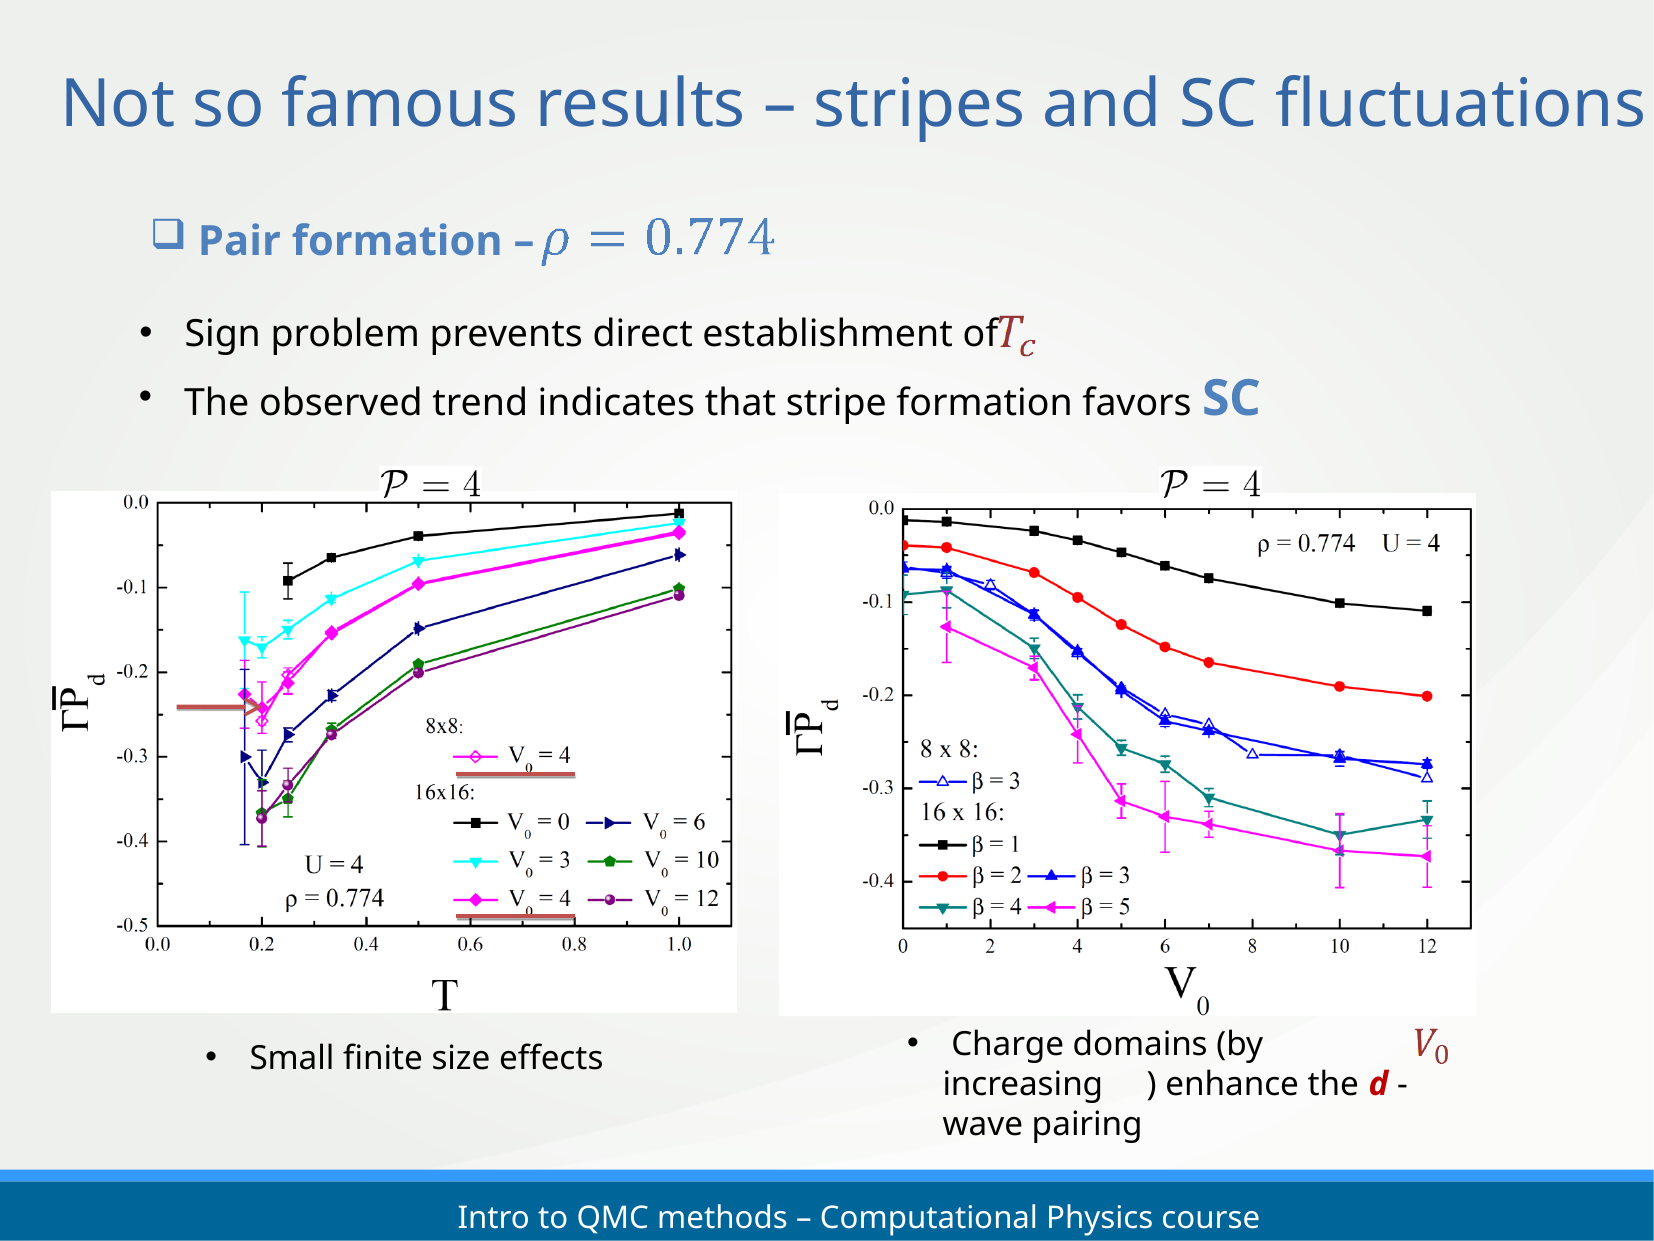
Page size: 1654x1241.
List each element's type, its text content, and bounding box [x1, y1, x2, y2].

picture [0, 0, 1654, 1169]
text_box Sign problem prevents direct establishment of [124, 302, 996, 358]
text_box Pair formation – [135, 206, 540, 272]
text_box Small finite size effects [190, 1028, 619, 1084]
text_box Charge domains (by increasing ) enhance the d -wave pairing [892, 1014, 1493, 1150]
text_box The observed trend indicates that stripe formation favors SC [124, 358, 1290, 494]
text_box Not so famous results – stripes and SC fluctuations [9, 47, 1607, 189]
